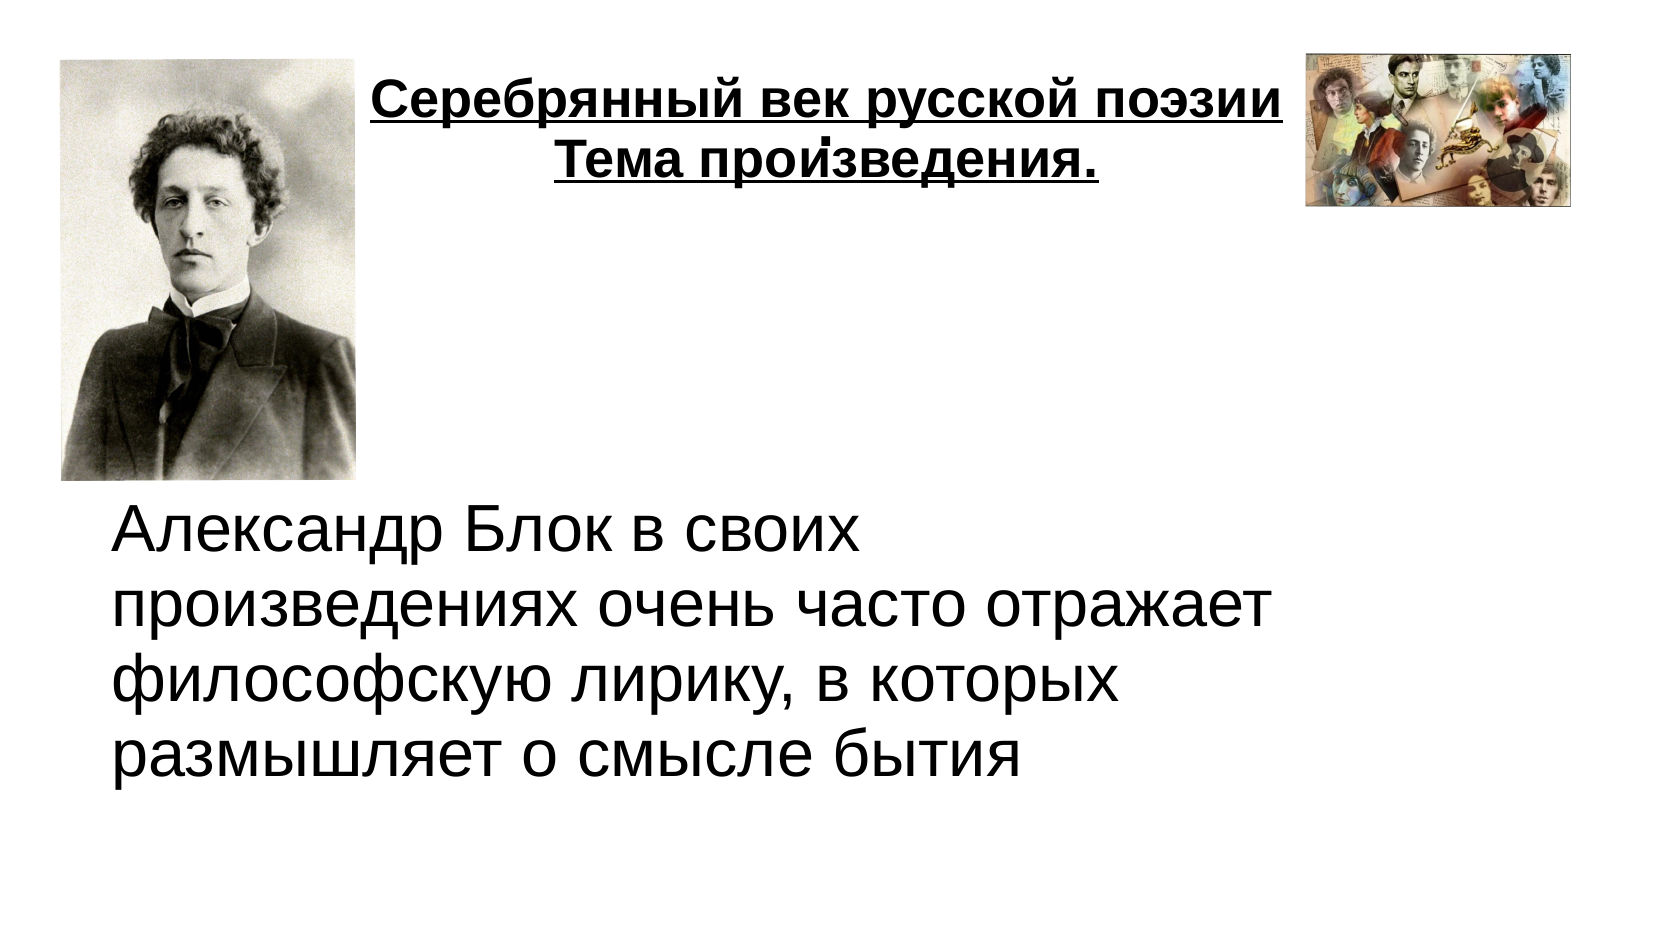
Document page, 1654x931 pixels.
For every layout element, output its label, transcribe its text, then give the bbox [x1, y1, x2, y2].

picture [59, 60, 356, 481]
list Александр Блок в своих произведениях очень часто отражает философскую лирику, в которых размышляет о смысле бытия [40, 192, 1529, 791]
title Серебрянный век русской поэзии Тема произведения. [82, 0, 1571, 432]
